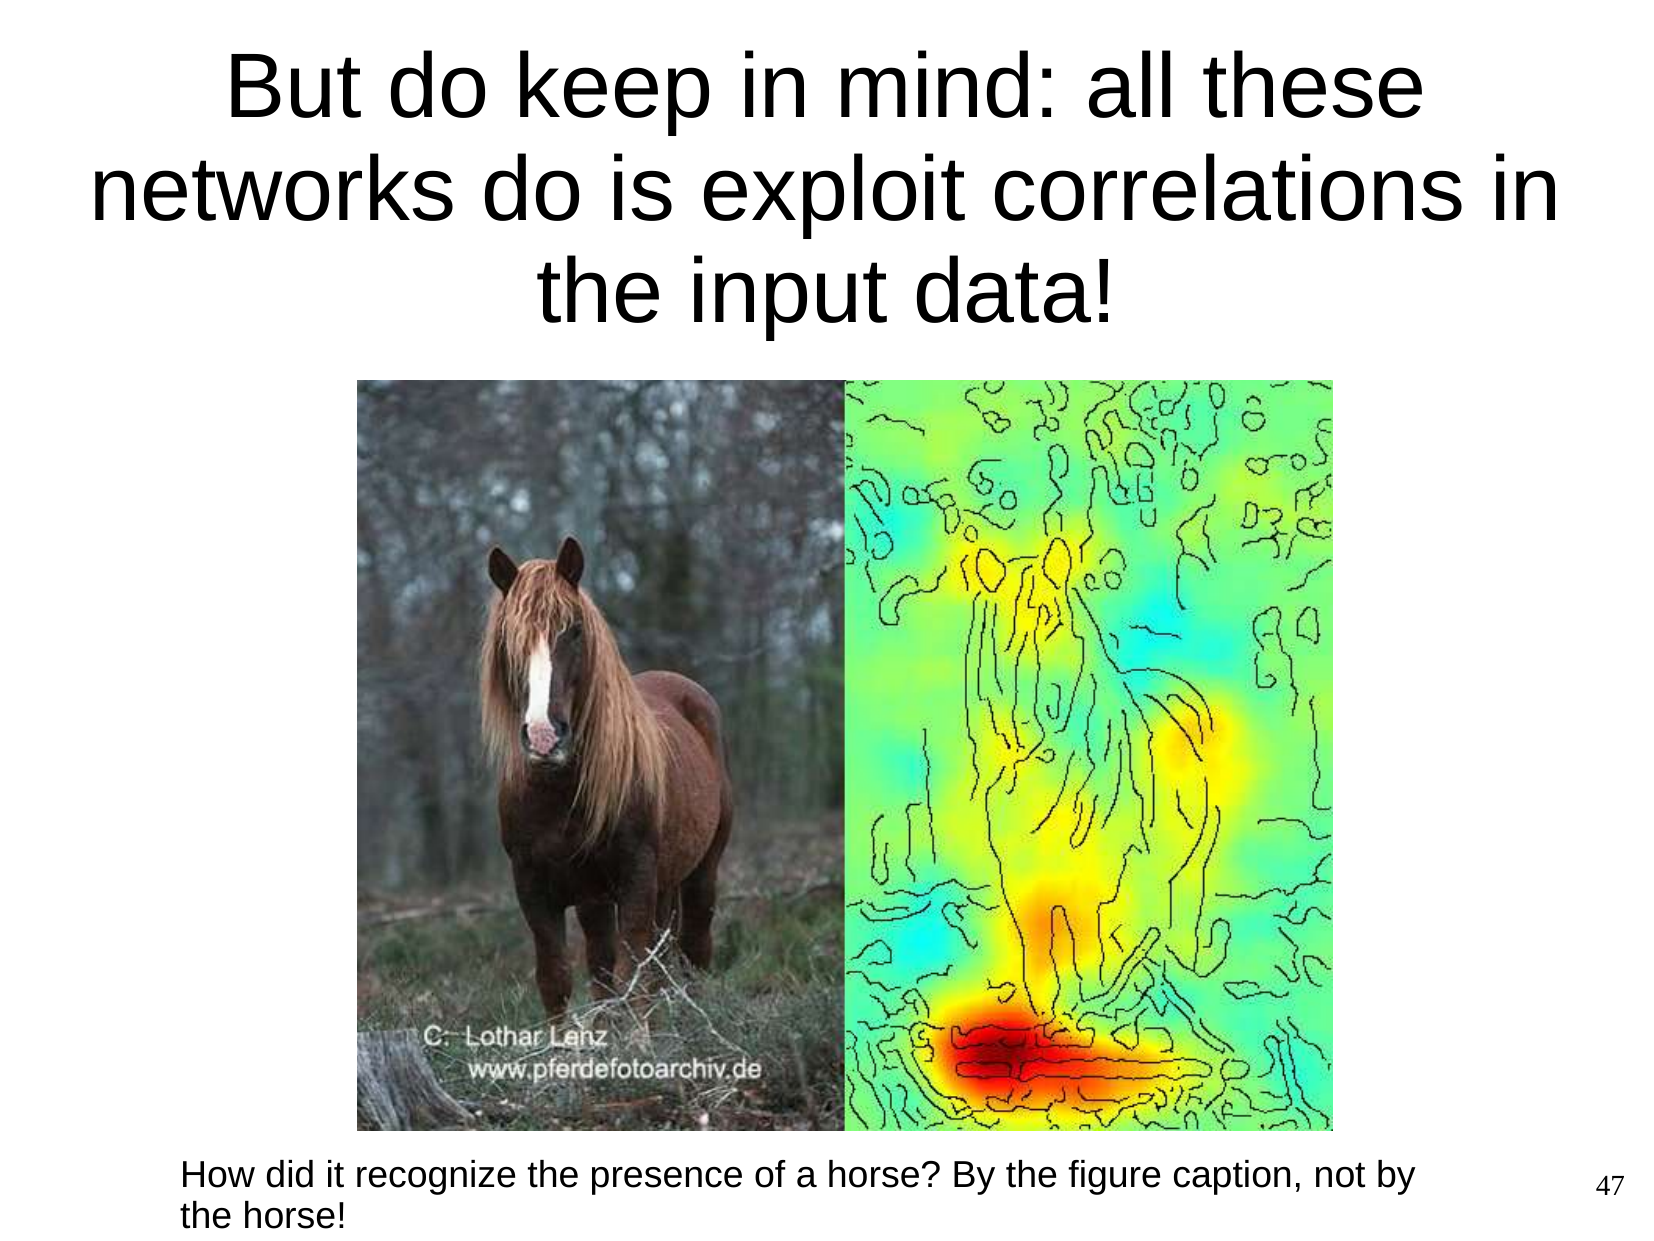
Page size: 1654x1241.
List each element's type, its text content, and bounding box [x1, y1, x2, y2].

picture [357, 380, 1333, 1131]
text_box How did it recognize the presence of a horse? By the figure caption, not by the horse! [165, 1145, 1489, 1241]
title But do keep in mind: all these networks do is exploit correlations in the input data! [82, 34, 1571, 343]
